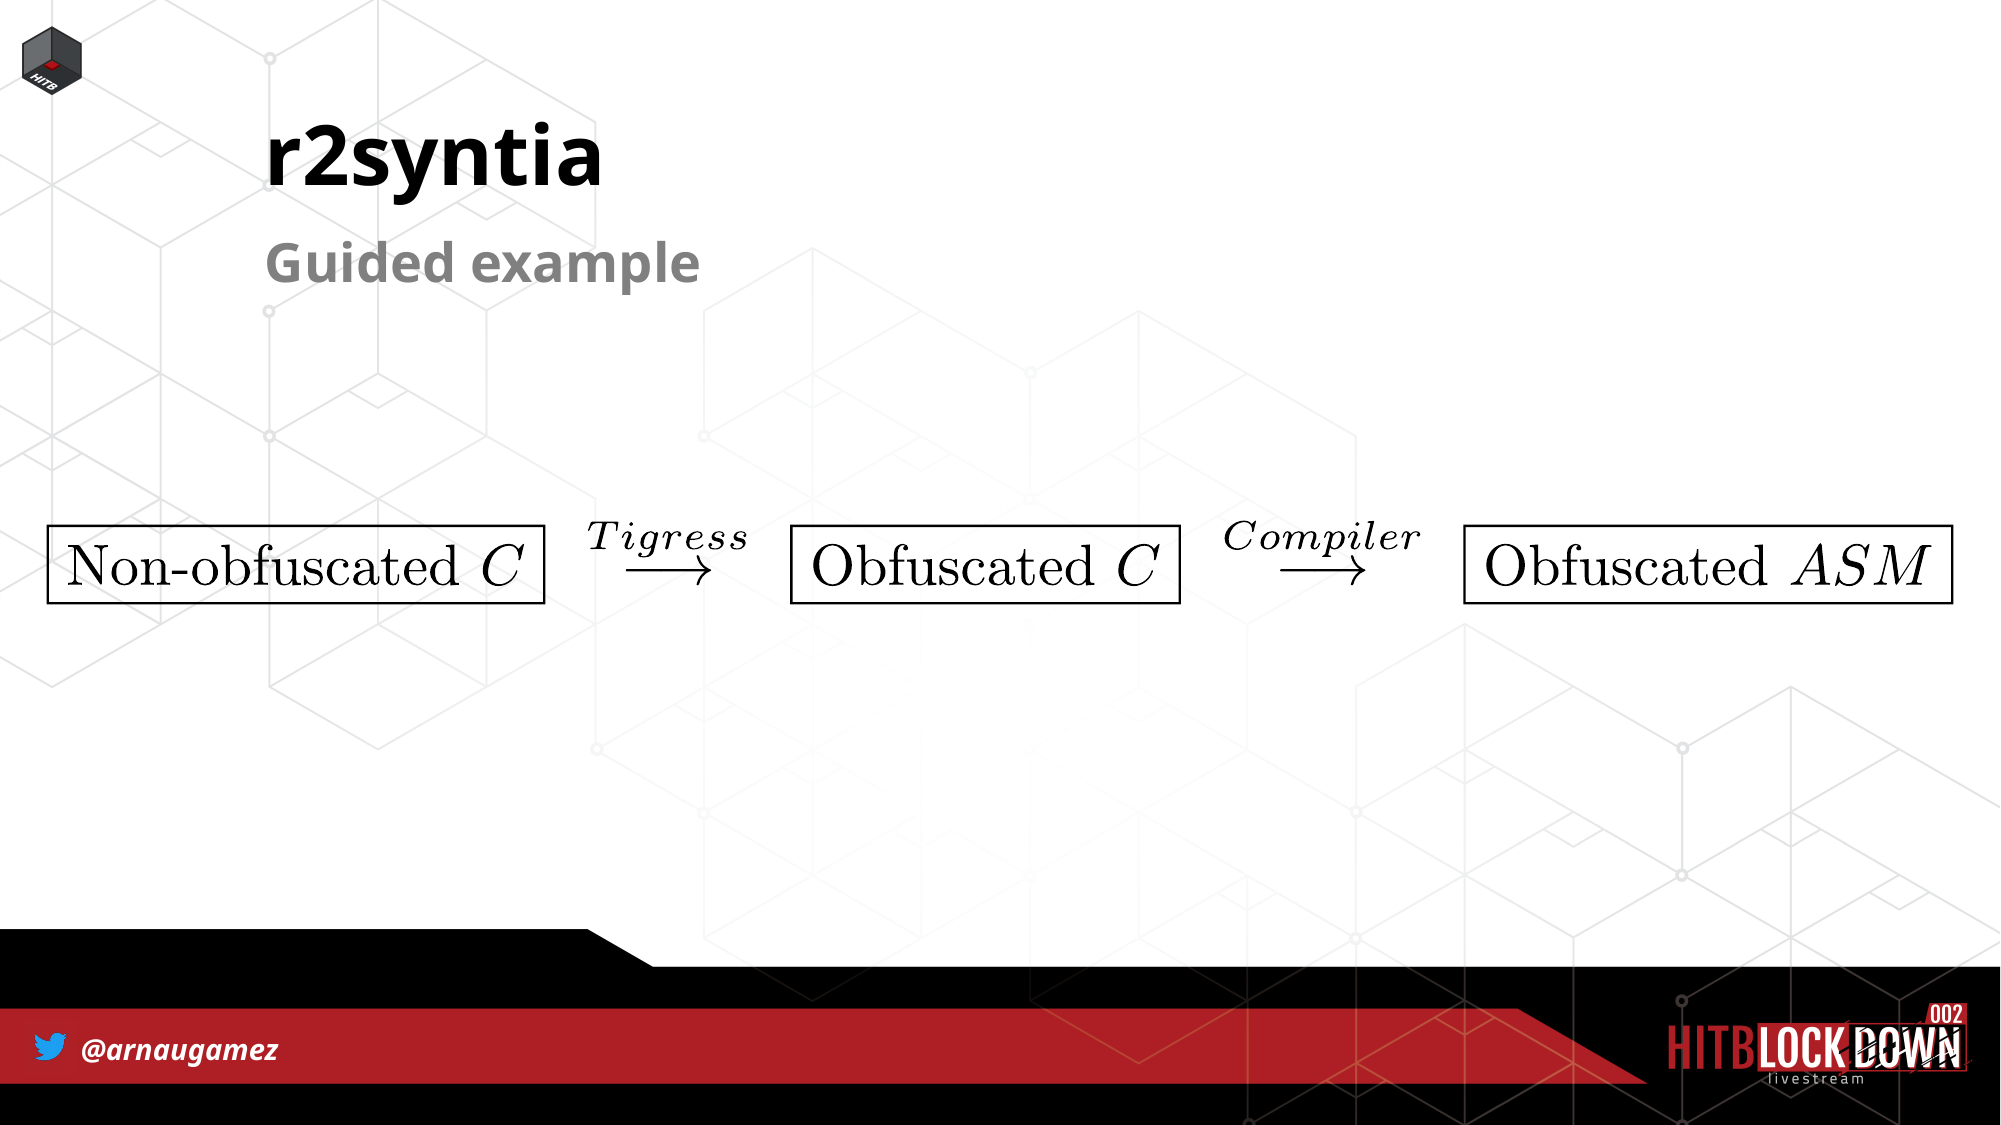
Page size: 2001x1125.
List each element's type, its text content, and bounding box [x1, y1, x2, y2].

text_box Guided example [249, 227, 1790, 322]
picture [0, 0, 2001, 1125]
title r2syntia [249, 108, 1750, 210]
